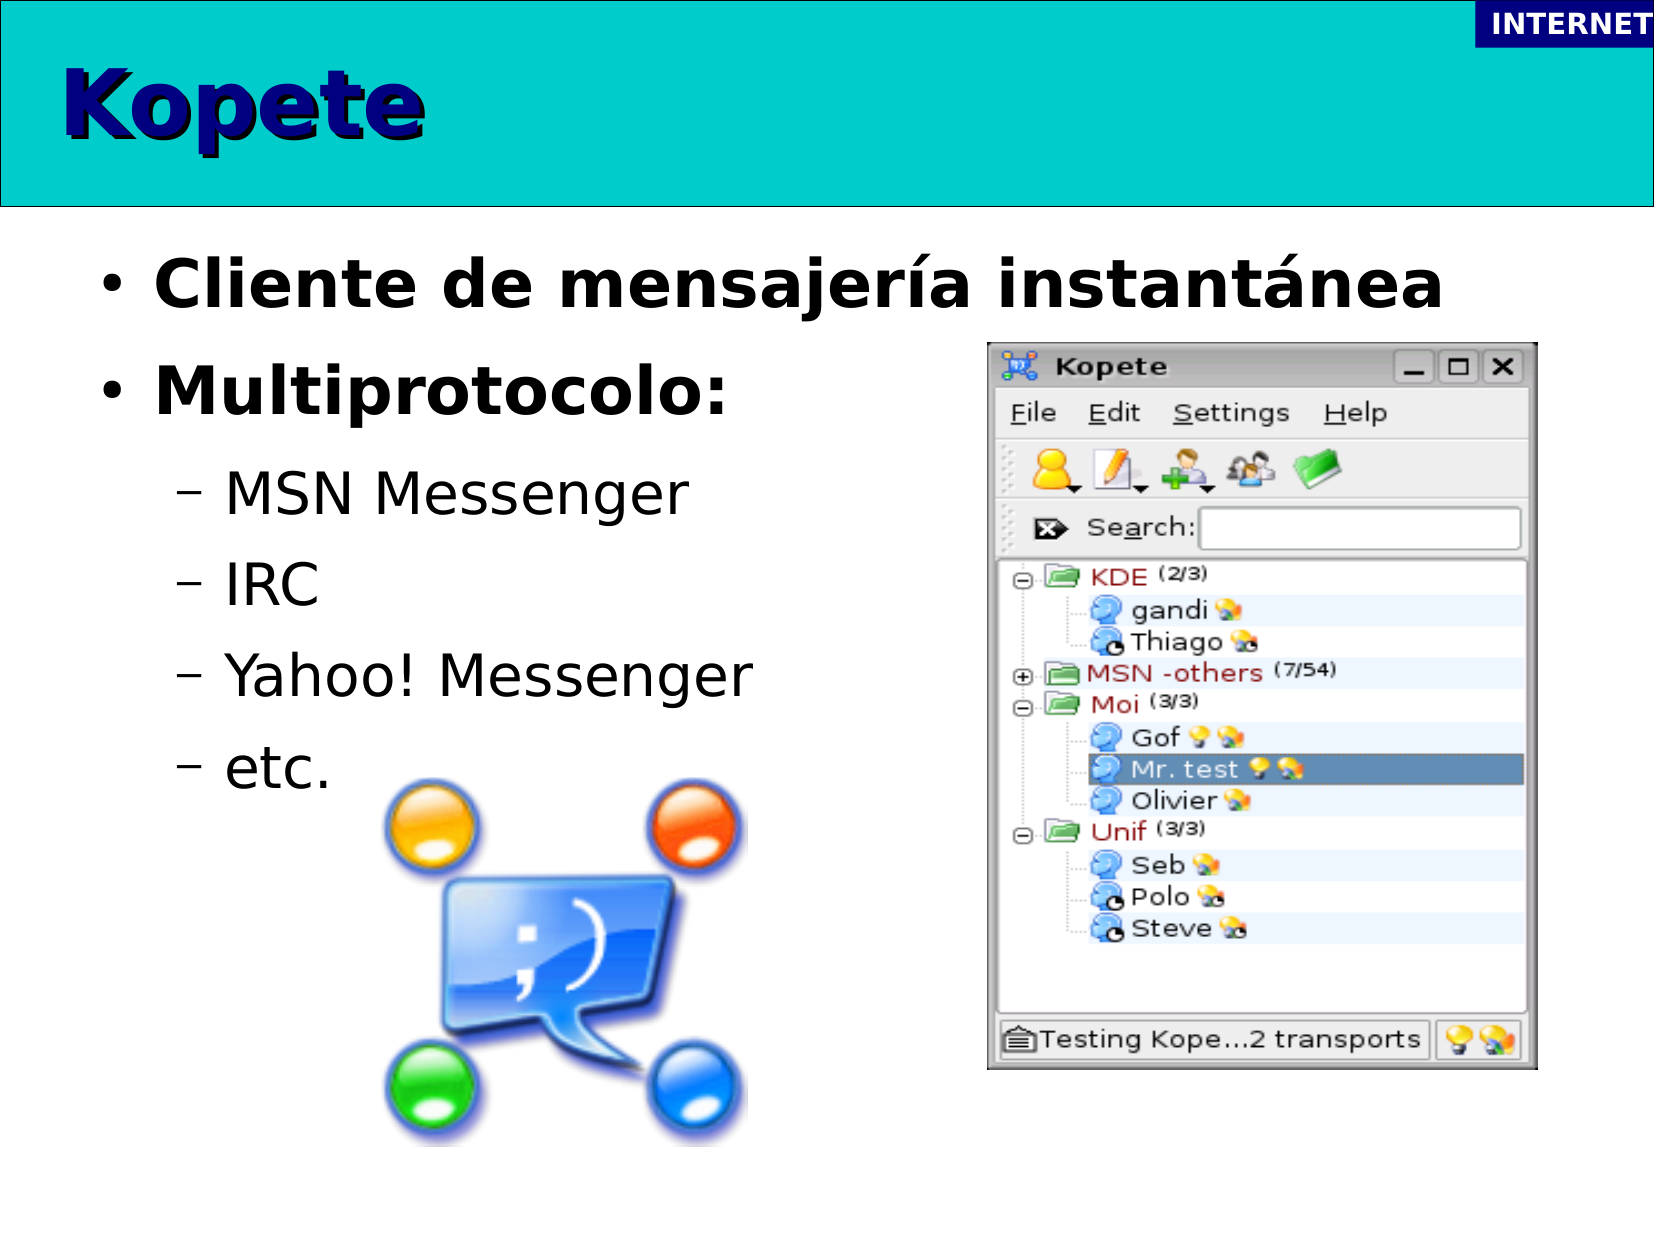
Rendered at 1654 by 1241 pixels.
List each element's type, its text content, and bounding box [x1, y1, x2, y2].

list Cliente de mensajería instantánea Multiprotocolo: MSN Messenger IRC Yahoo! Messenger etc. [82, 245, 1571, 1094]
picture [380, 777, 748, 1147]
picture [987, 342, 1538, 1070]
text_box INTERNET [1475, 0, 1654, 48]
title Kopete [59, 22, 1654, 185]
